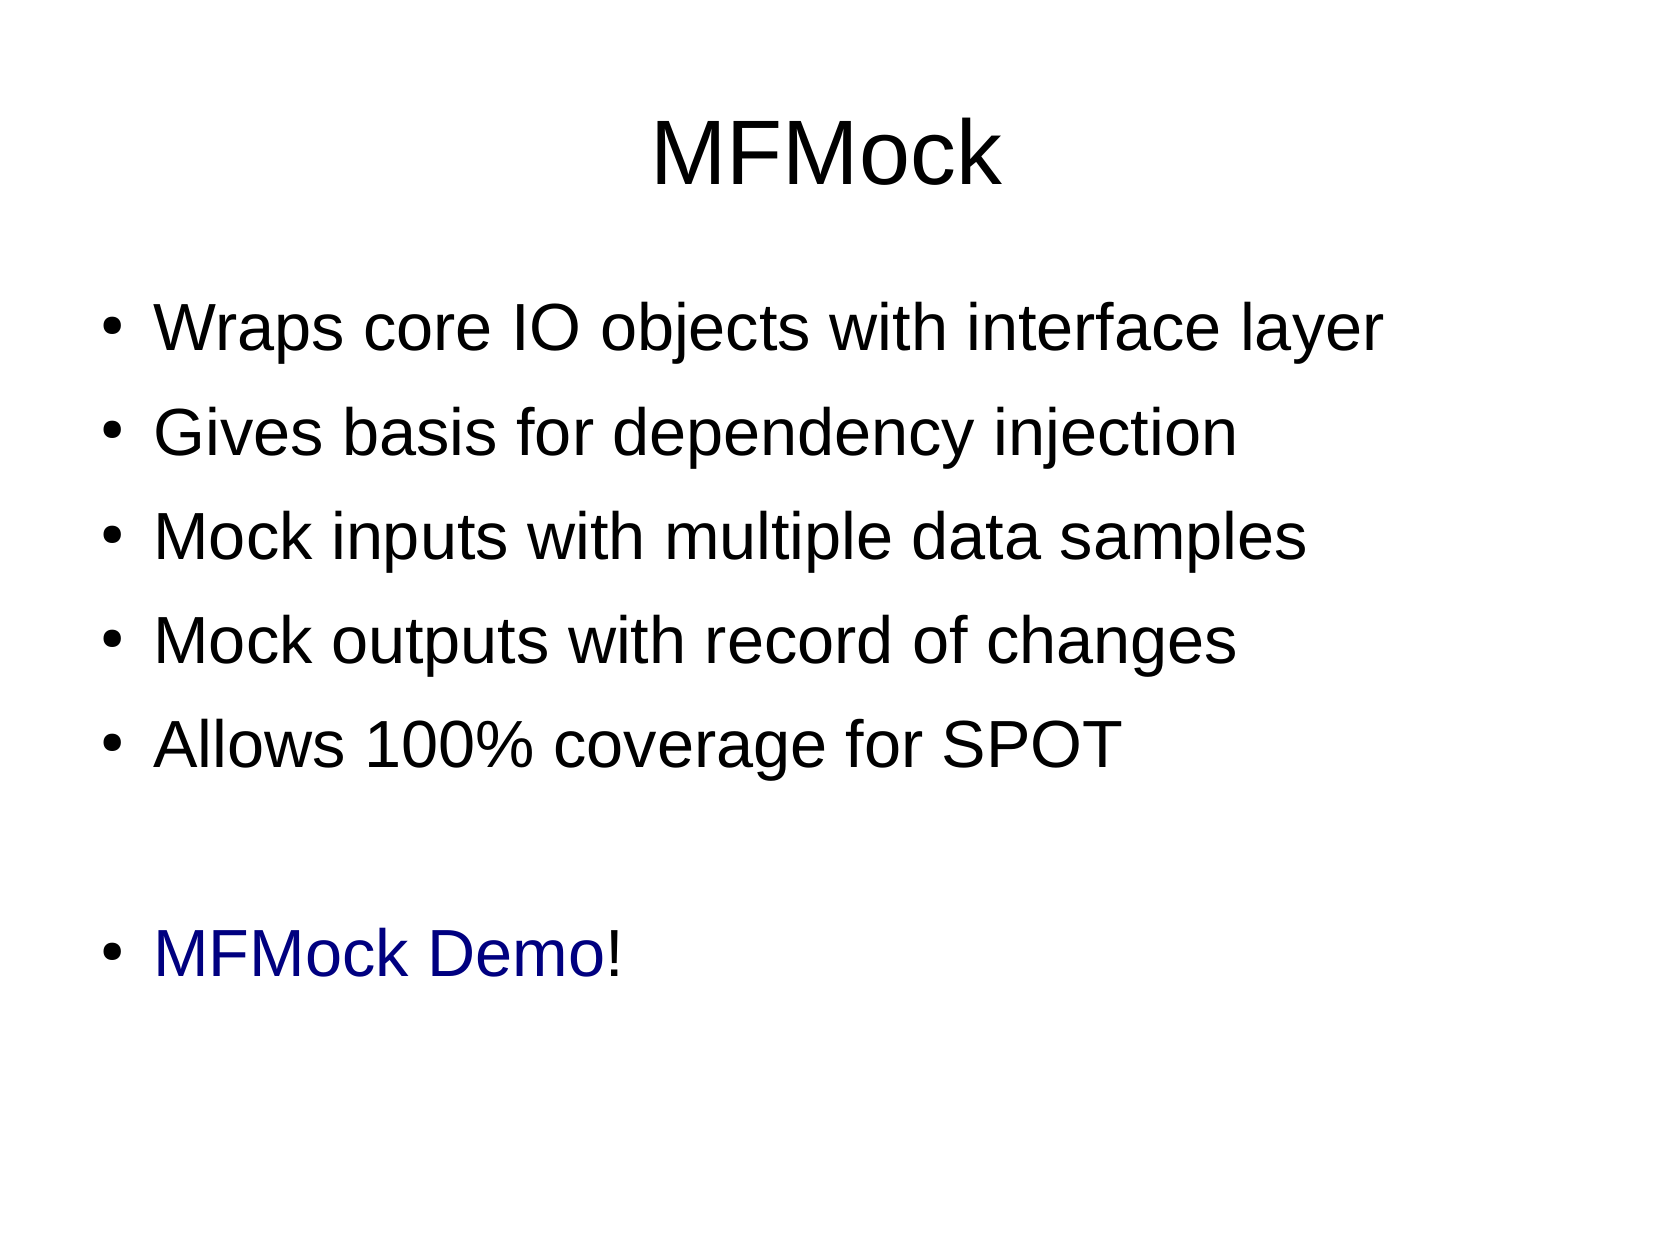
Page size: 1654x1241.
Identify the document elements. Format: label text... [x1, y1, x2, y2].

list Wraps core IO objects with interface layer Gives basis for dependency injection Mock inputs with multiple data samples Mock outputs with record of changes Allows 100% coverage for SPOT MFMock Demo! [82, 290, 1571, 1010]
title MFMock [82, 49, 1571, 257]
